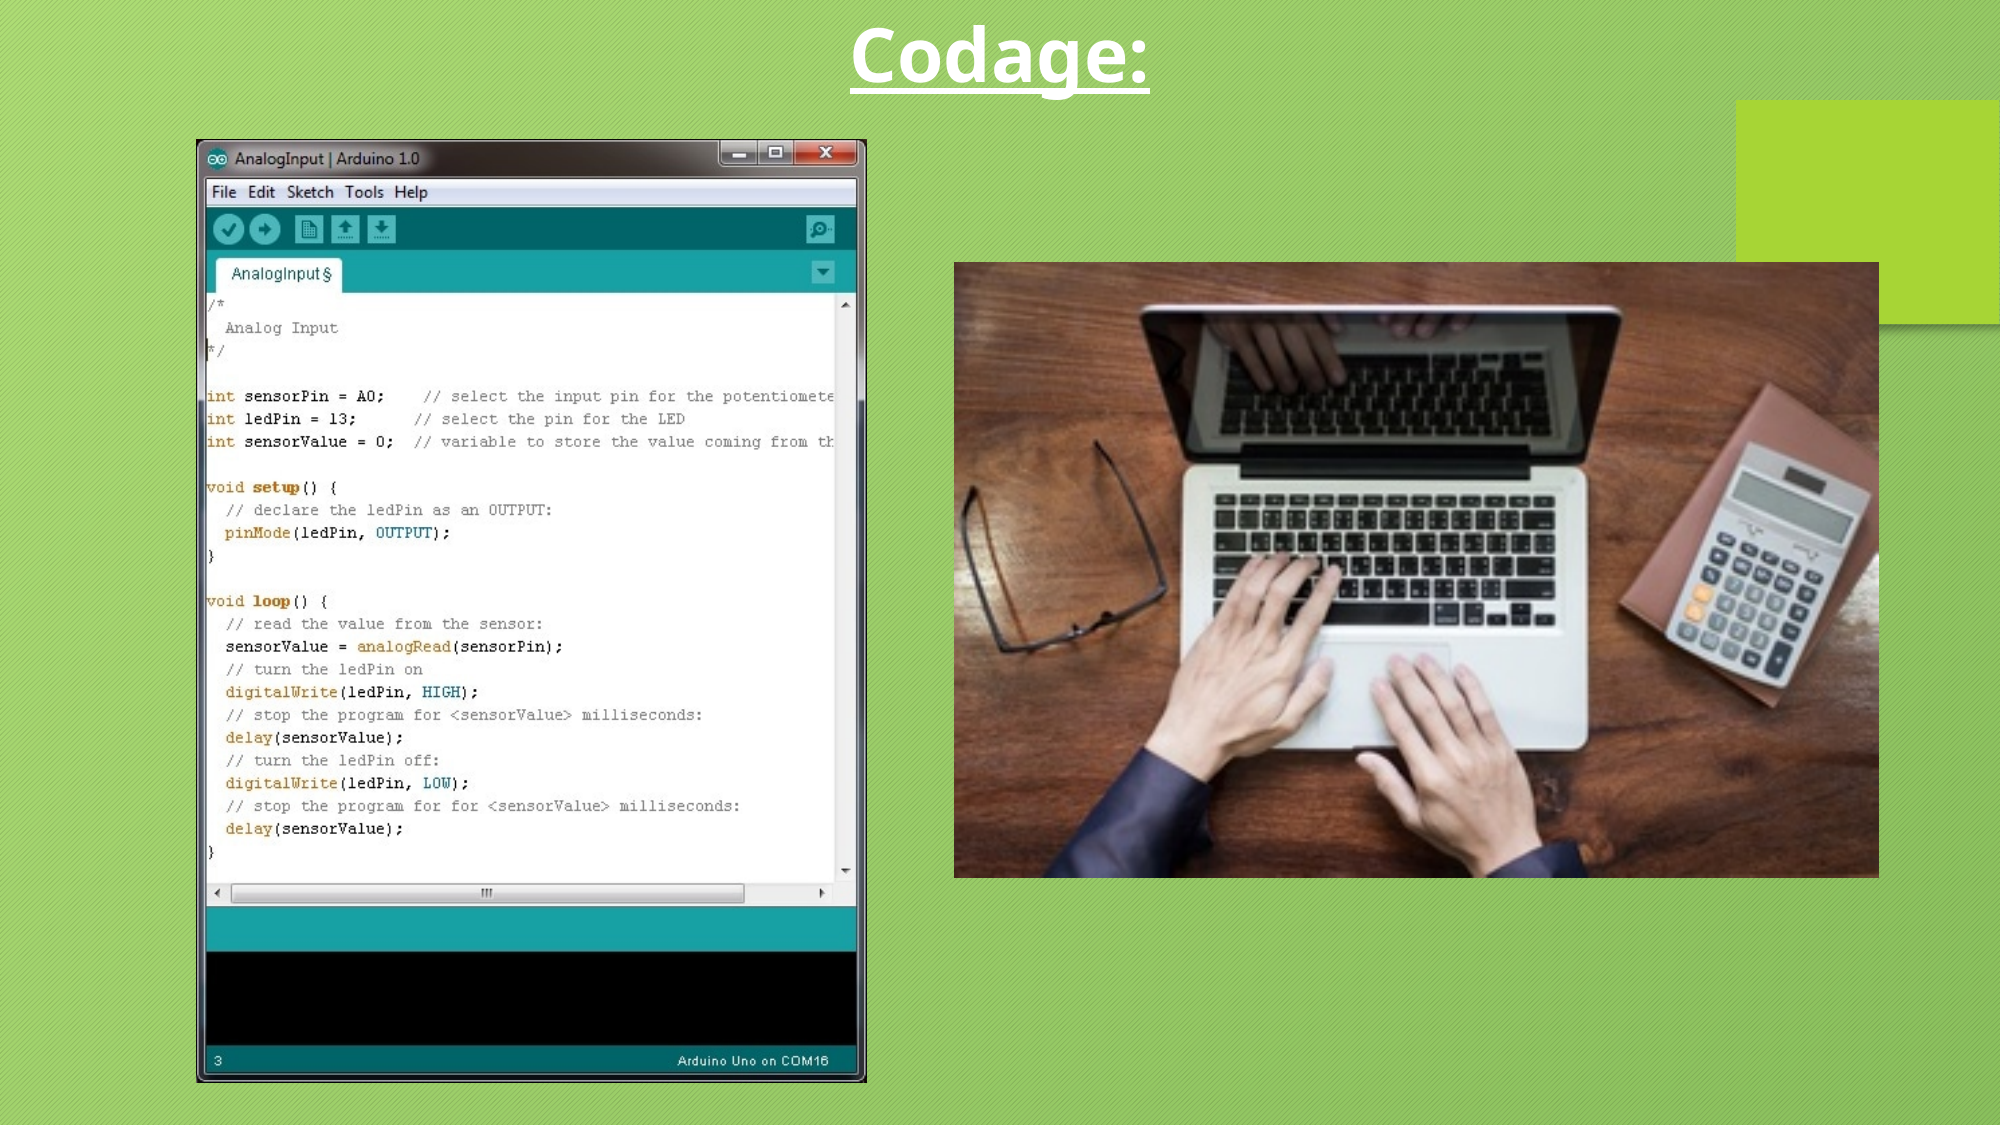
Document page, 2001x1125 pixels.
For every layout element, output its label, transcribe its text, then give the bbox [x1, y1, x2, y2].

picture [954, 262, 1879, 878]
picture [196, 139, 867, 1084]
text_box Codage: [0, 0, 2000, 107]
